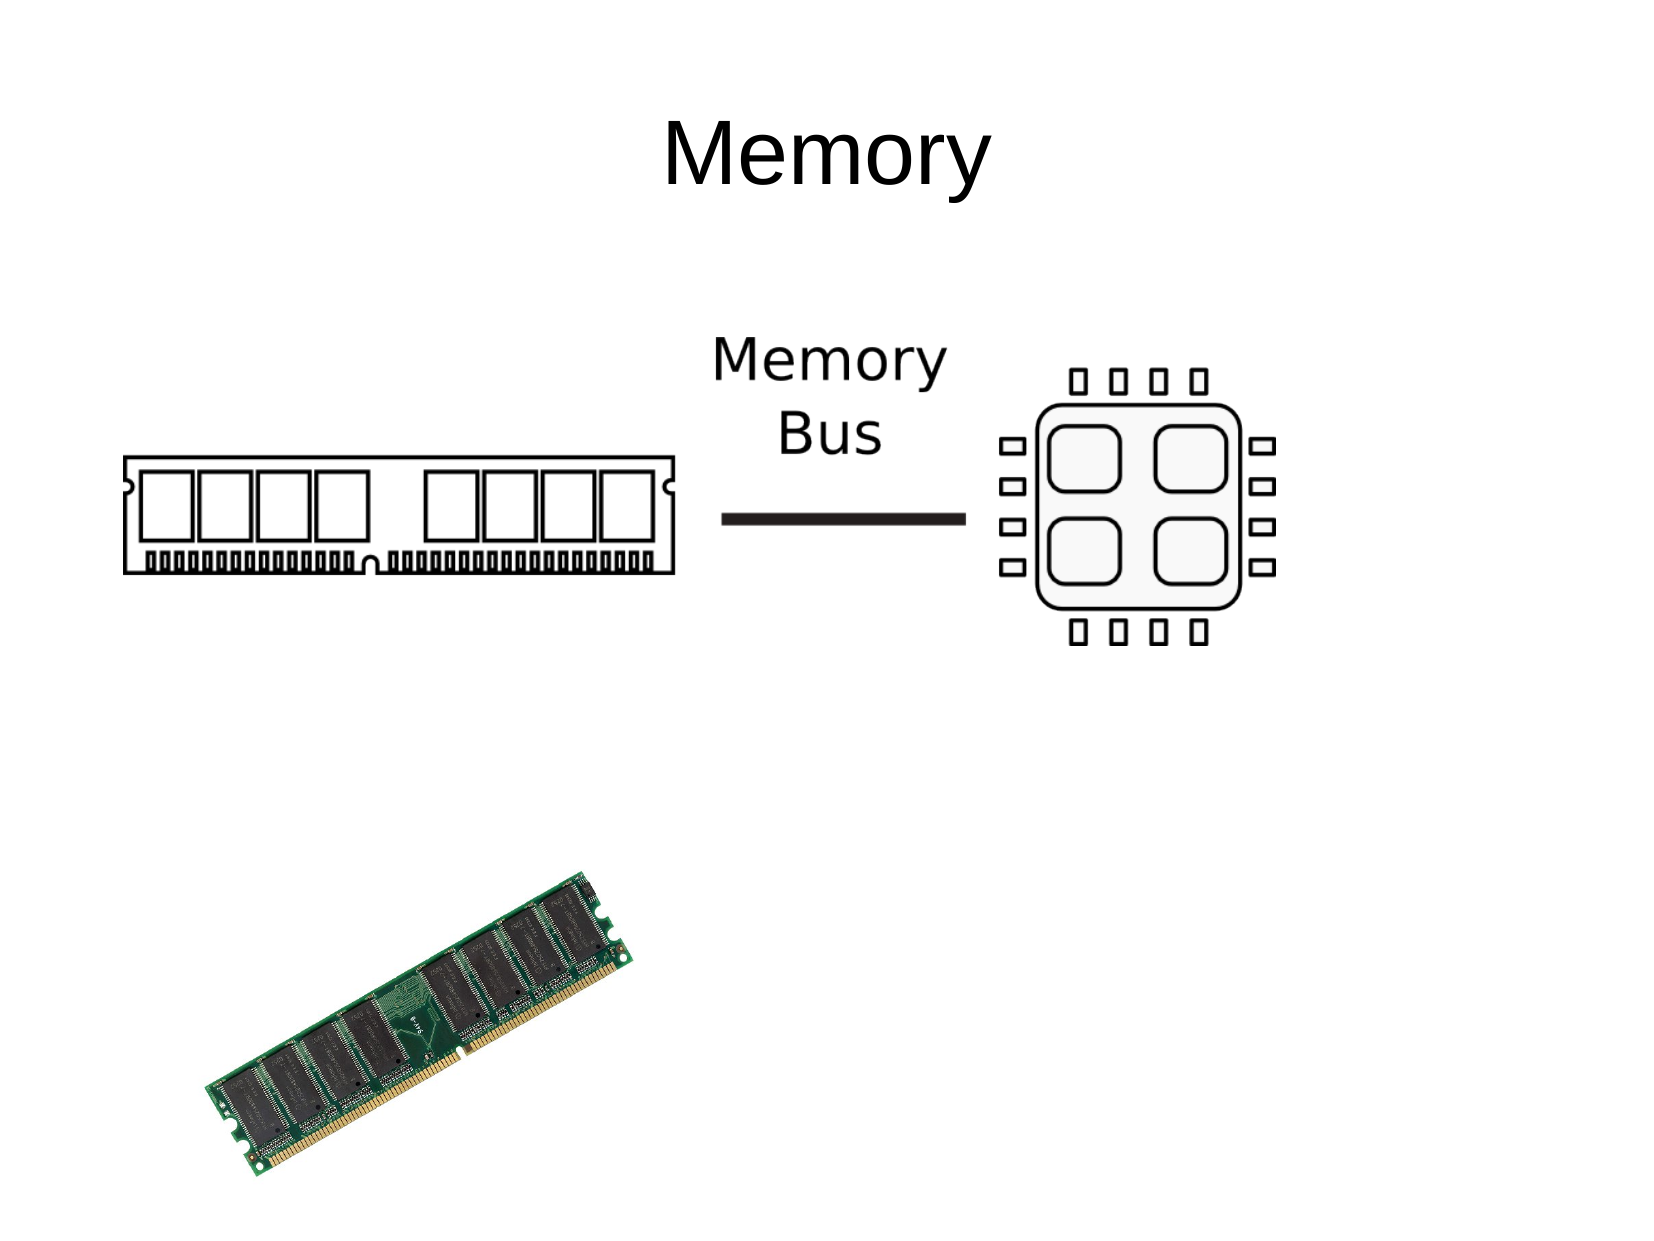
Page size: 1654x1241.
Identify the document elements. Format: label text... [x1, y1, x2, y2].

picture [123, 337, 1276, 646]
title Memory [82, 49, 1571, 257]
picture [187, 847, 650, 1201]
